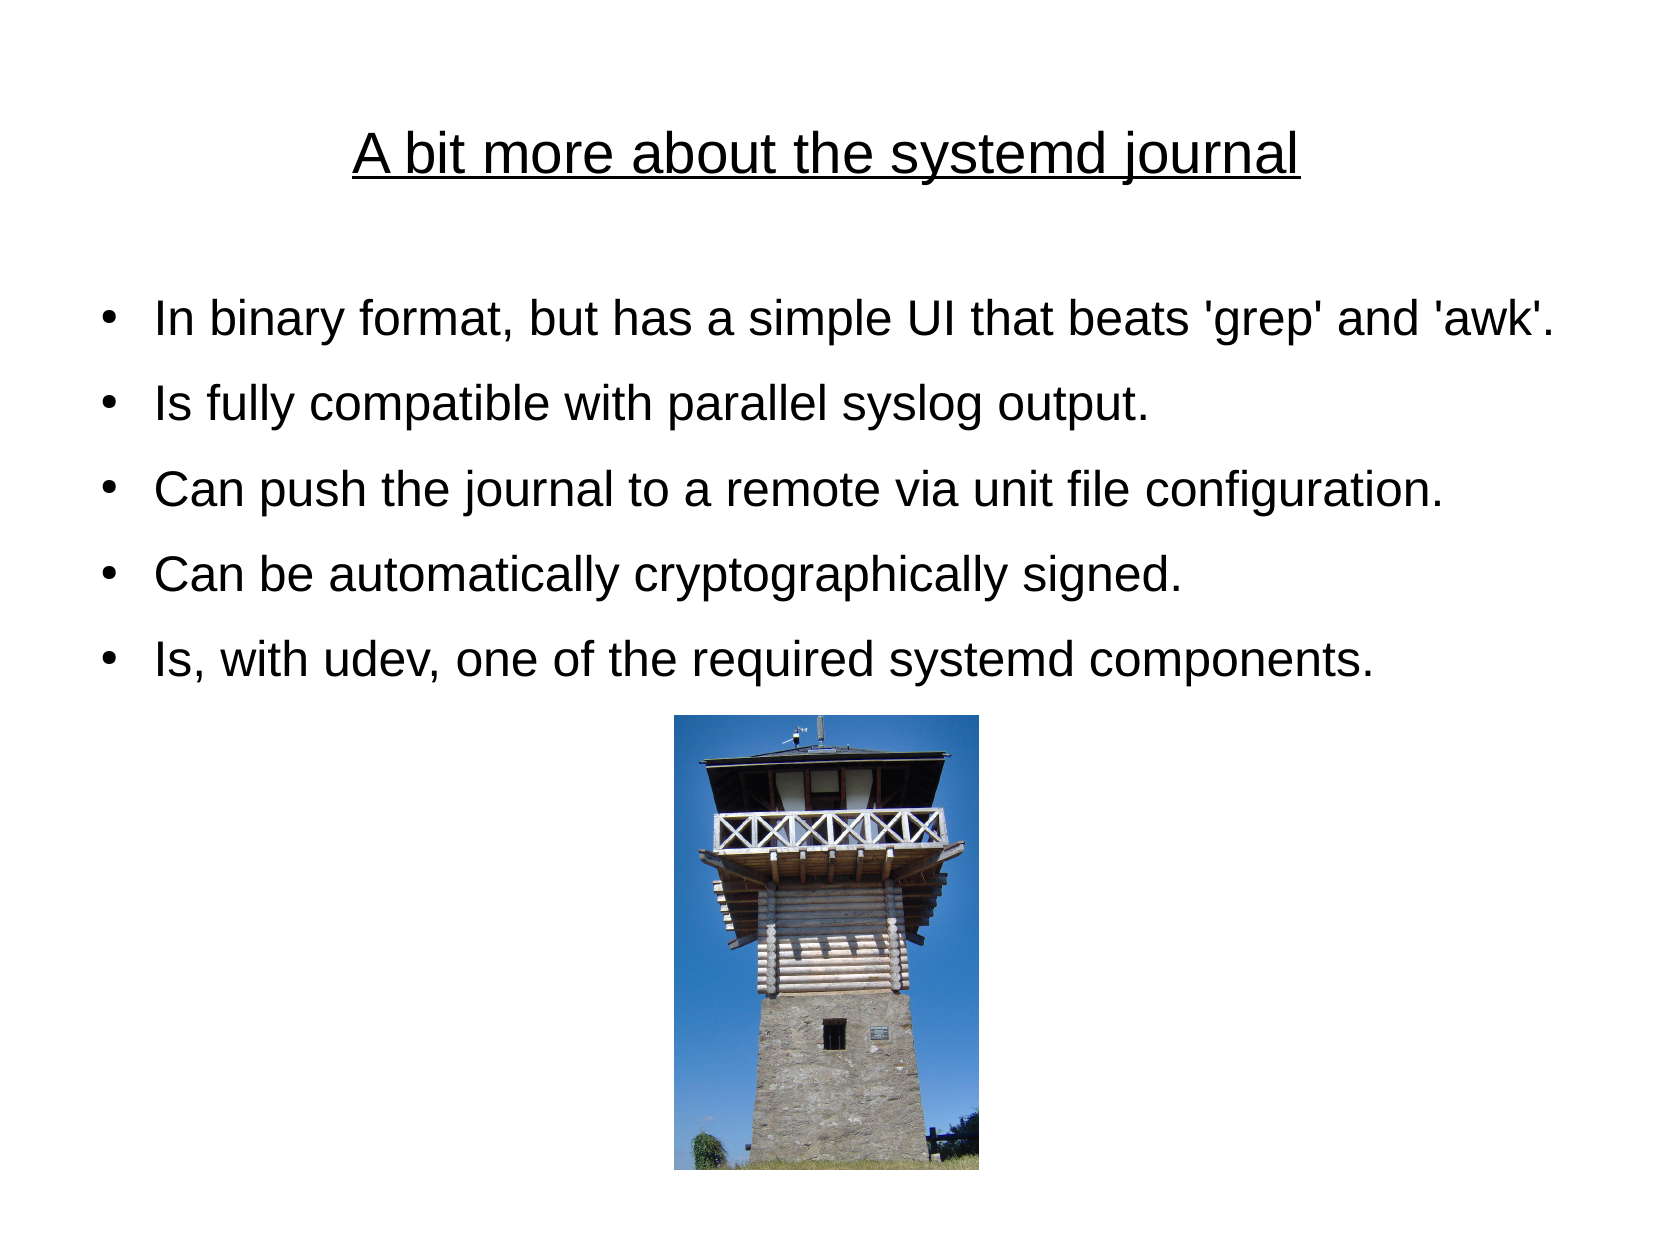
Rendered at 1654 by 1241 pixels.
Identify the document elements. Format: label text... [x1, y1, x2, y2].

title A bit more about the systemd journal [82, 49, 1571, 257]
list In binary format, but has a simple UI that beats 'grep' and 'awk'. Is fully compatible with parallel syslog output. Can push the journal to a remote via unit file configuration. Can be automatically cryptographically signed. Is, with udev, one of the required systemd components. [82, 290, 1571, 1010]
picture [674, 715, 979, 1171]
